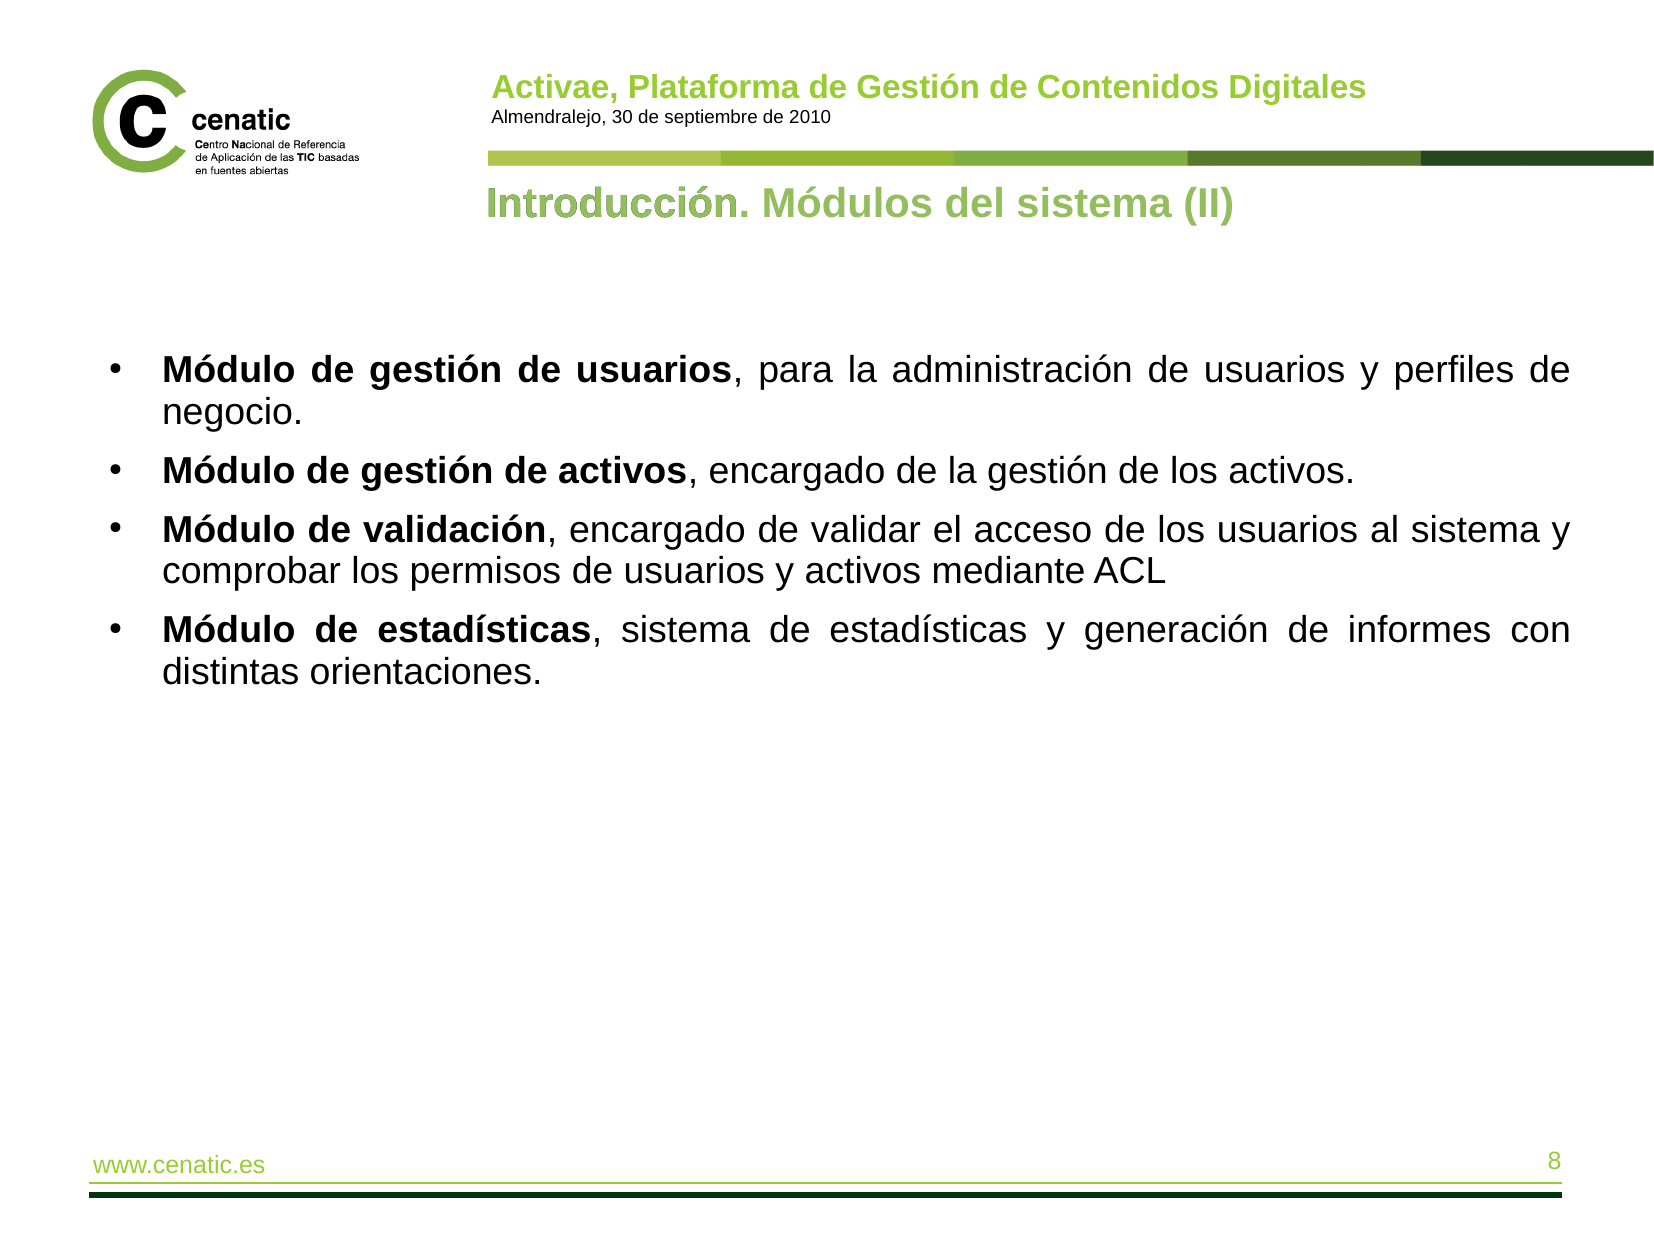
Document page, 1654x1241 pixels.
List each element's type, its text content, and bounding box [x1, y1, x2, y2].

title Introducción. Módulos del sistema (II) [486, 177, 1571, 228]
list Módulo de gestión de usuarios, para la administración de usuarios y perfiles de negocio. Módulo de gestión de activos, encargado de la gestión de los activos. Módulo de validación, encargado de validar el acceso de los usuarios al sistema y comprobar los permisos de usuarios y activos mediante ACL Módulo de estadísticas, sistema de estadísticas y generación de informes con distintas orientaciones. [91, 290, 1571, 1094]
picture [1, 4, 1654, 1228]
